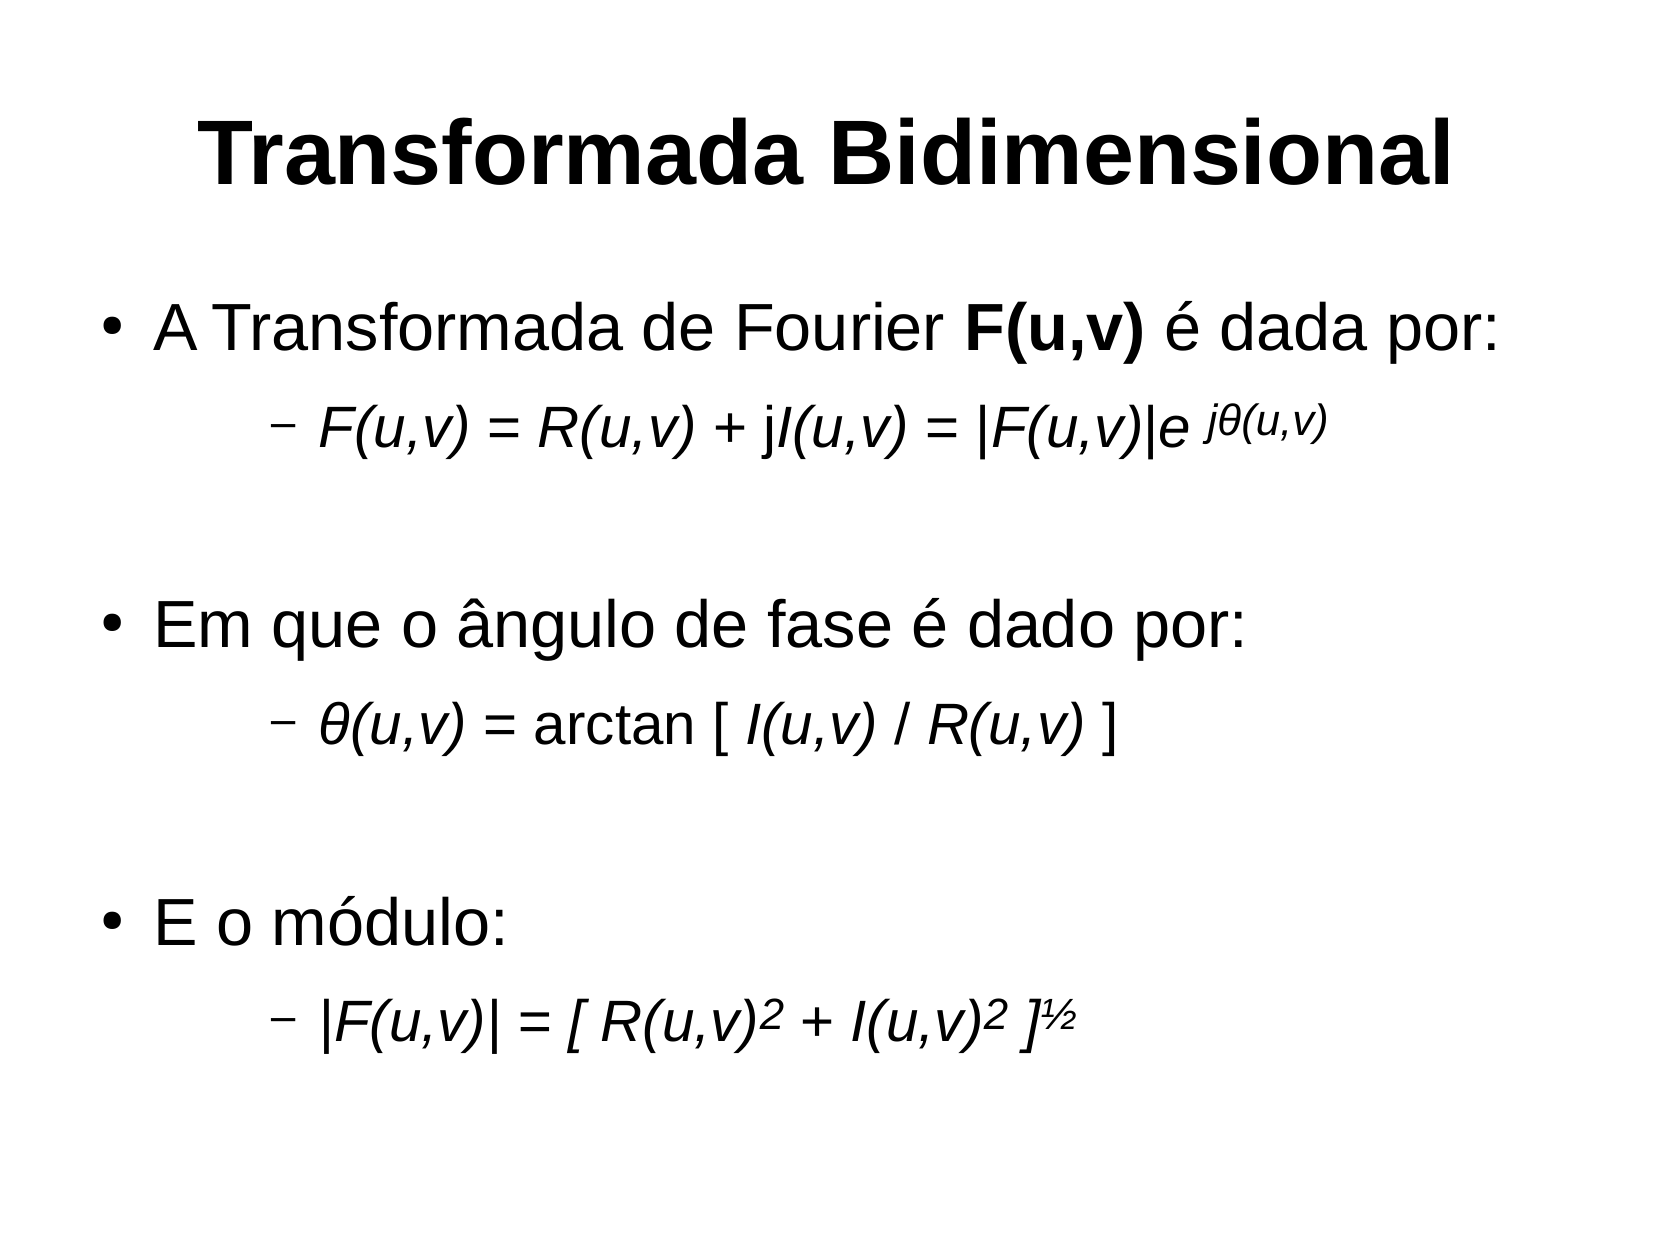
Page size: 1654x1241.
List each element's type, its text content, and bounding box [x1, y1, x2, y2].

title Transformada Bidimensional [82, 49, 1571, 257]
list A Transformada de Fourier F(u,v) é dada por: F(u,v) = R(u,v) + jI(u,v) = |F(u,v)|e jθ(u,v) Em que o ângulo de fase é dado por: θ(u,v) = arctan [ I(u,v) / R(u,v) ] E o módulo: |F(u,v)| = [ R(u,v)2 + I(u,v)2 ]½ [82, 290, 1571, 1109]
